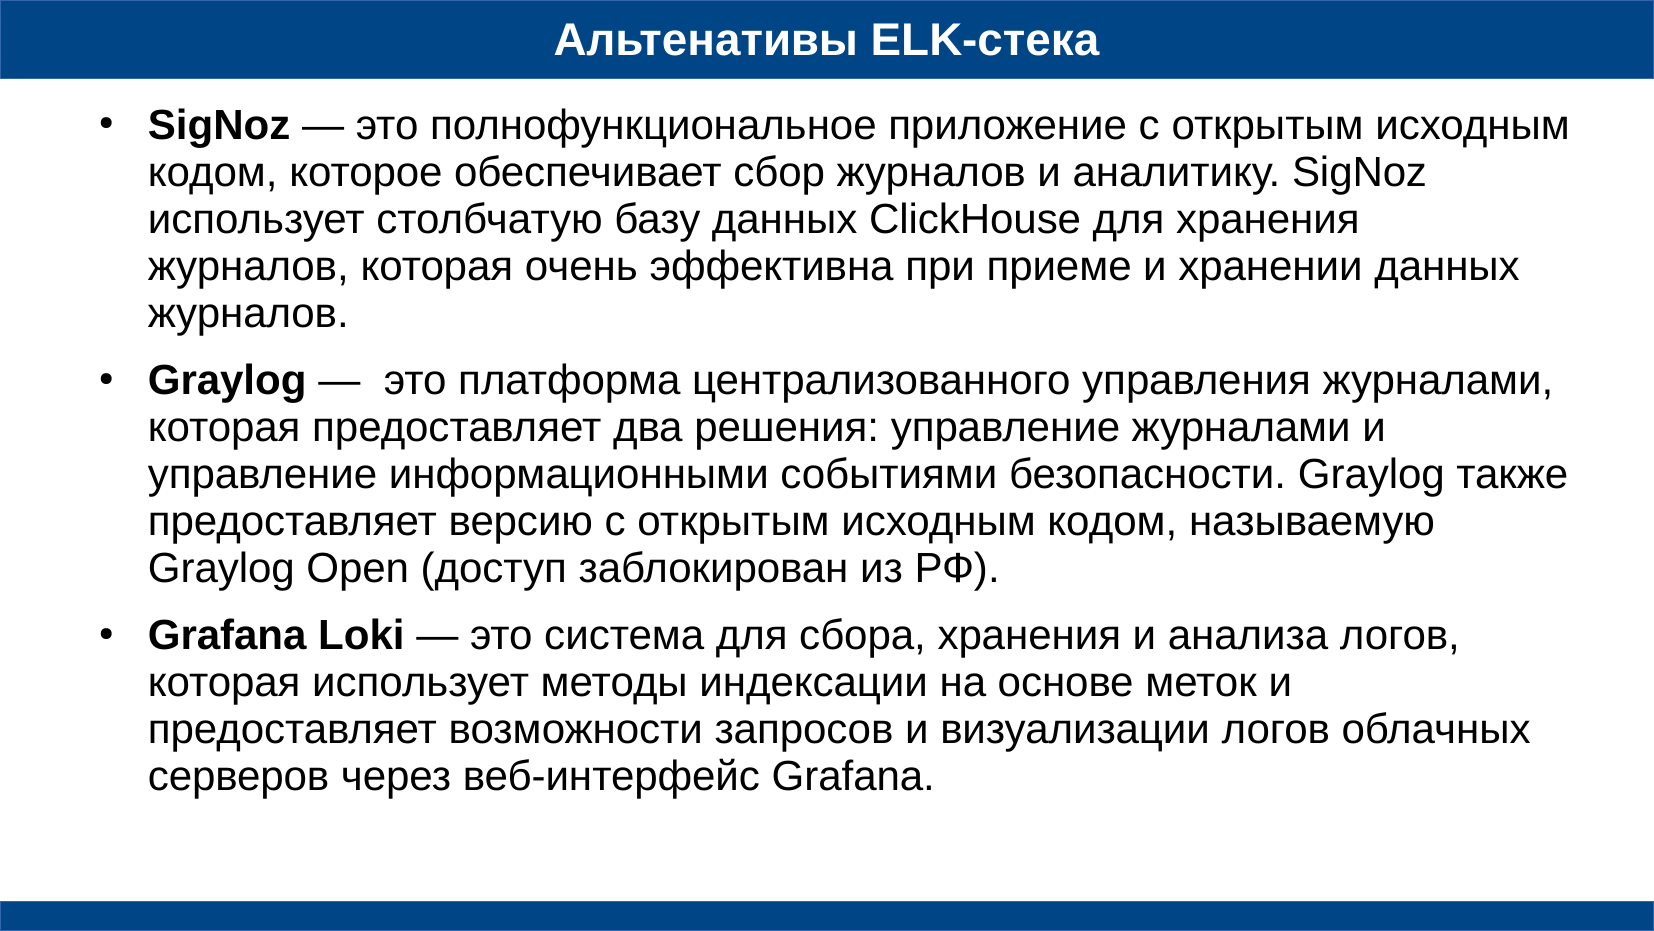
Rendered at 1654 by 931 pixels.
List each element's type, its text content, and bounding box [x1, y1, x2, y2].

list SigNoz — это полнофункциональное приложение с открытым исходным кодом, которое обеспечивает сбор журналов и аналитику. SigNoz использует столбчатую базу данных ClickHouse для хранения журналов, которая очень эффективна при приеме и хранении данных журналов. Graylog — это платформа централизованного управления журналами, которая предоставляет два решения: управление журналами и управление информационными событиями безопасности. Graylog также предоставляет версию с открытым исходным кодом, называемую Graylog Open (доступ заблокирован из РФ). Grafana Loki — это система для сбора, хранения и анализа логов, которая использует методы индексации на основе меток и предоставляет возможности запросов и визуализации логов облачных серверов через веб-интерфейс Grafana. [82, 101, 1571, 841]
title Альтенативы ELK-стека [0, 0, 1654, 79]
